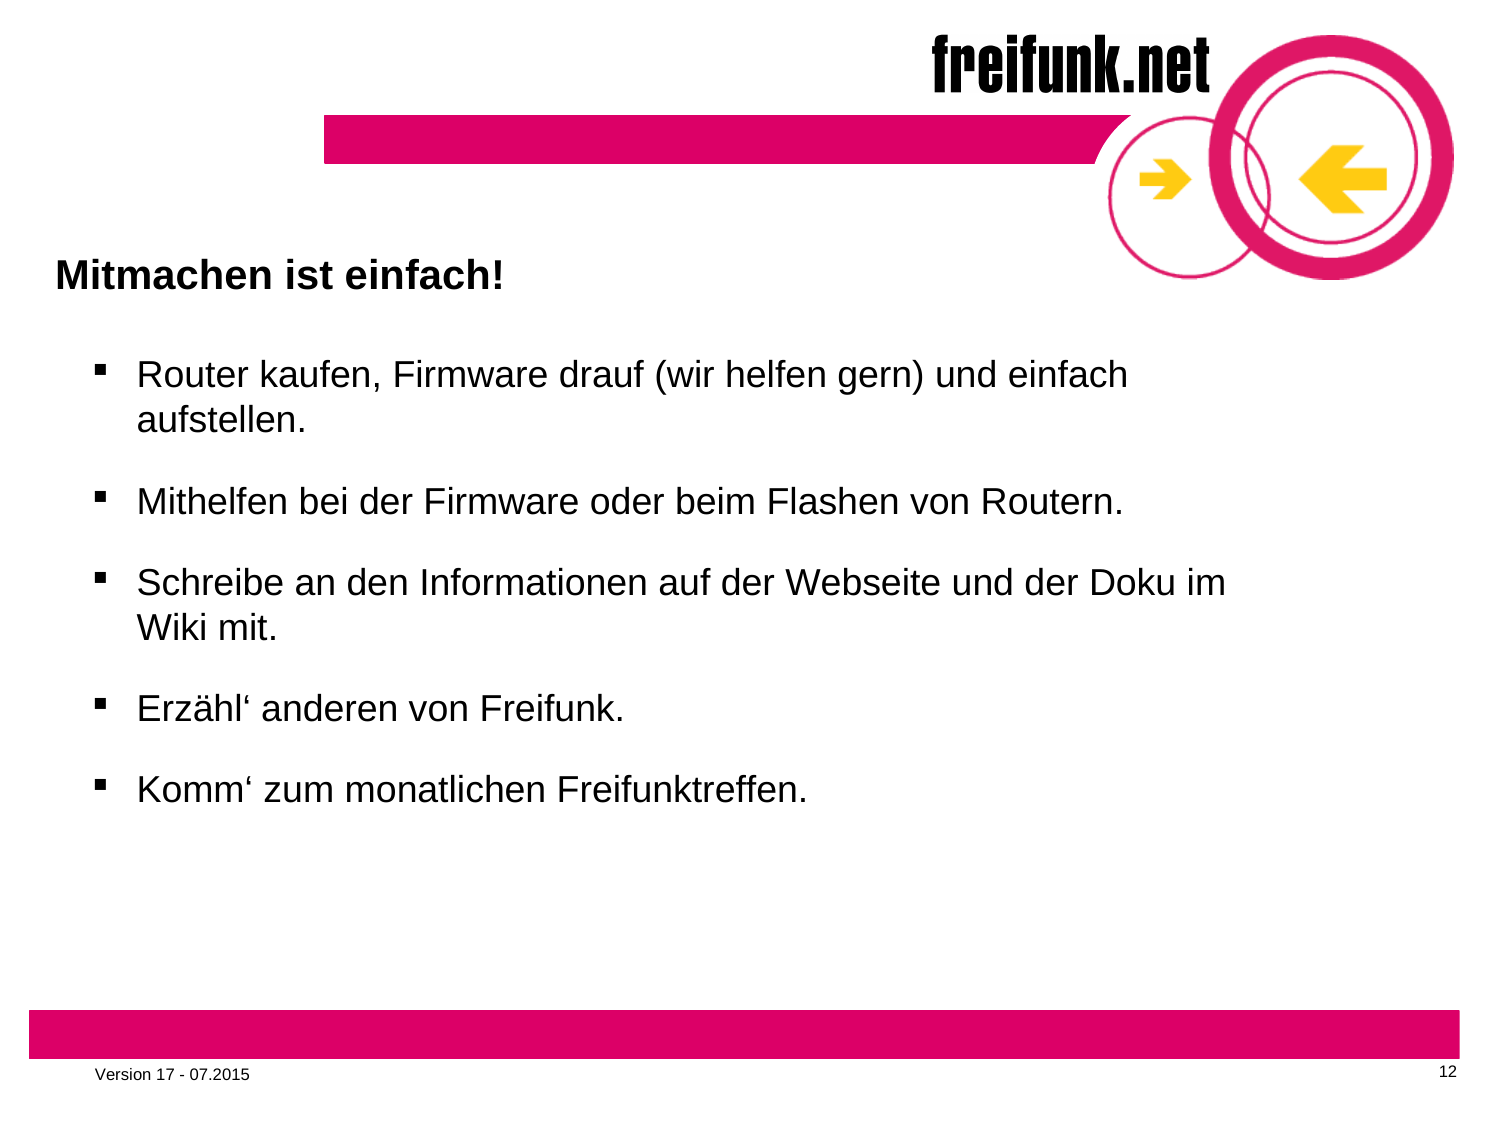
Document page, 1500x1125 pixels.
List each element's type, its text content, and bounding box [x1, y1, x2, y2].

picture [932, 34, 1454, 280]
text_box Mitmachen ist einfach! [55, 248, 1048, 328]
text_box Router kaufen, Firmware drauf (wir helfen gern) und einfach aufstellen. Mithelfen bei der Firmware oder beim Flashen von Routern. Schreibe an den Informationen auf der Webseite und der Doku im Wiki mit. Erzähl‘ anderen von Freifunk. Komm‘ zum monatlichen Freifunktreffen. [29, 351, 1259, 1018]
